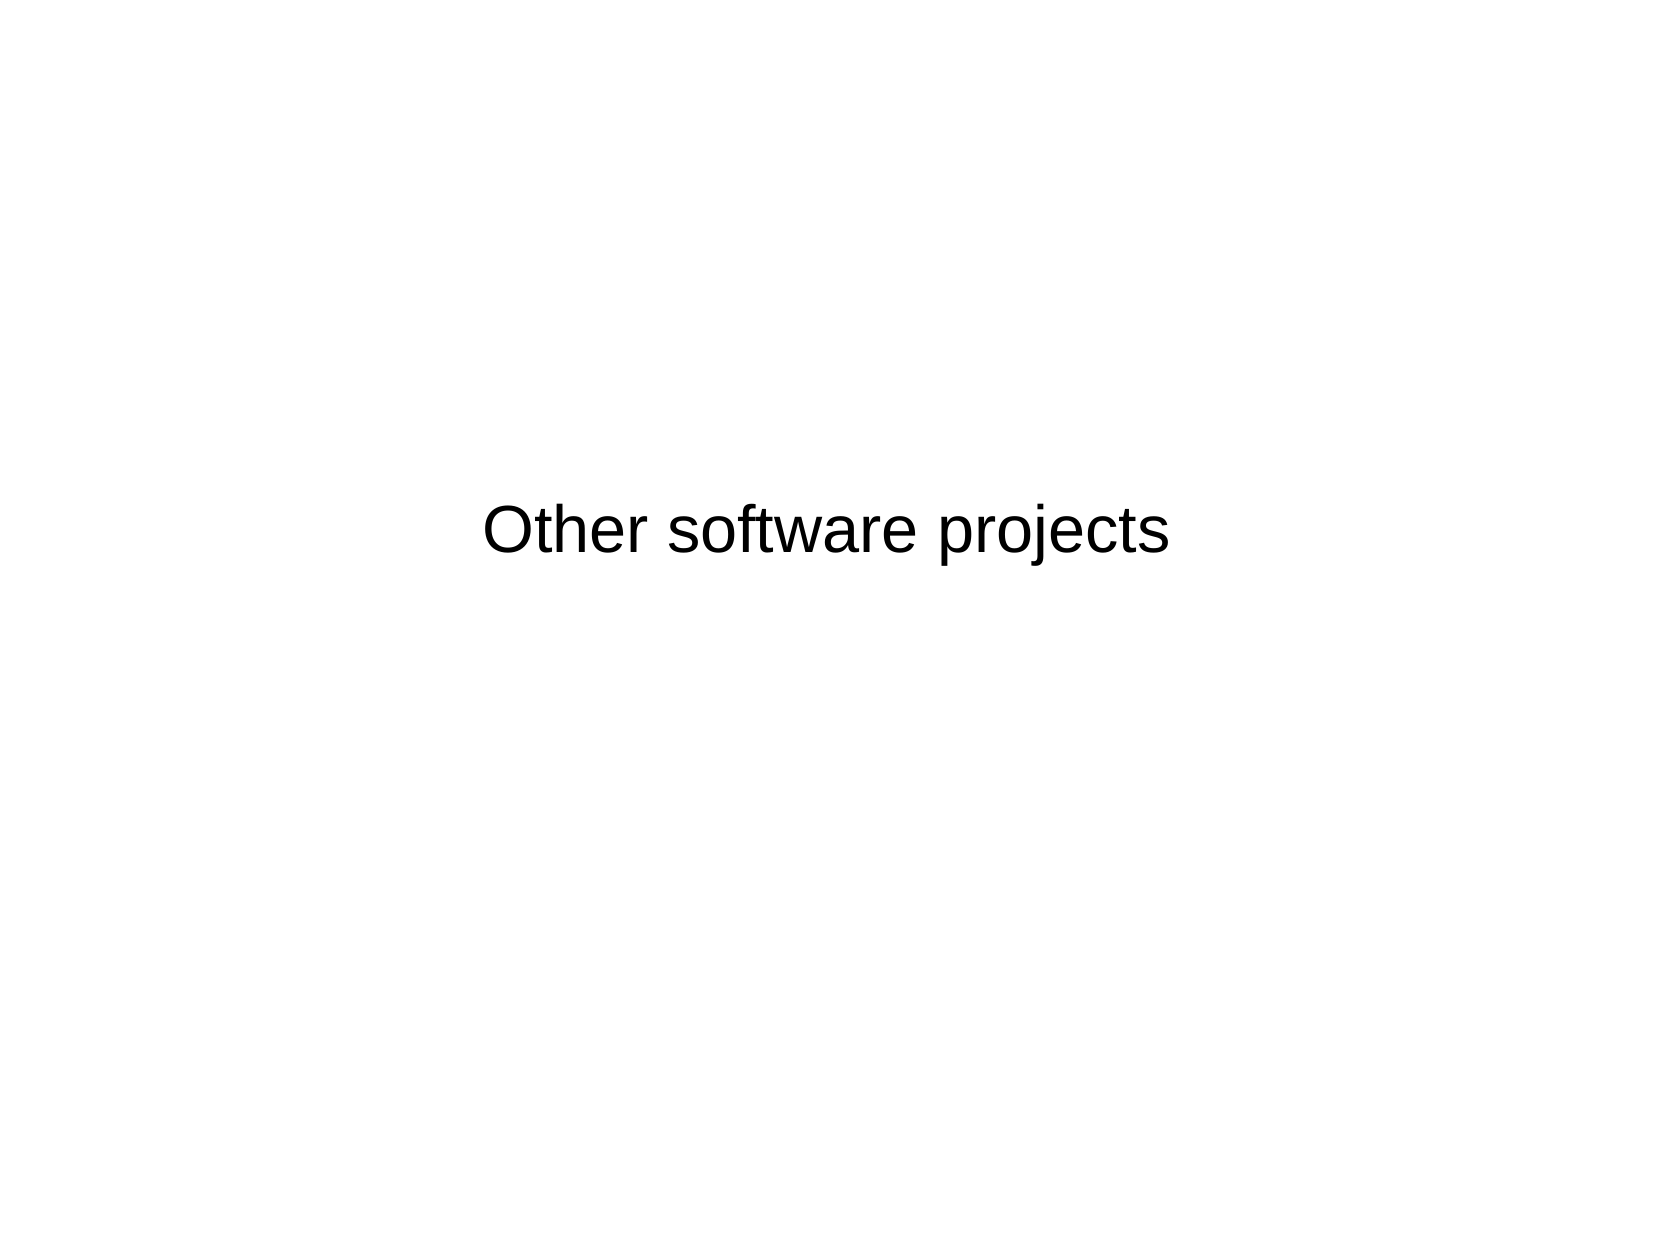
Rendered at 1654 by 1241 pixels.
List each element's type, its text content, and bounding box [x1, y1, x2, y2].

subtitle Other software projects [82, 49, 1571, 1010]
